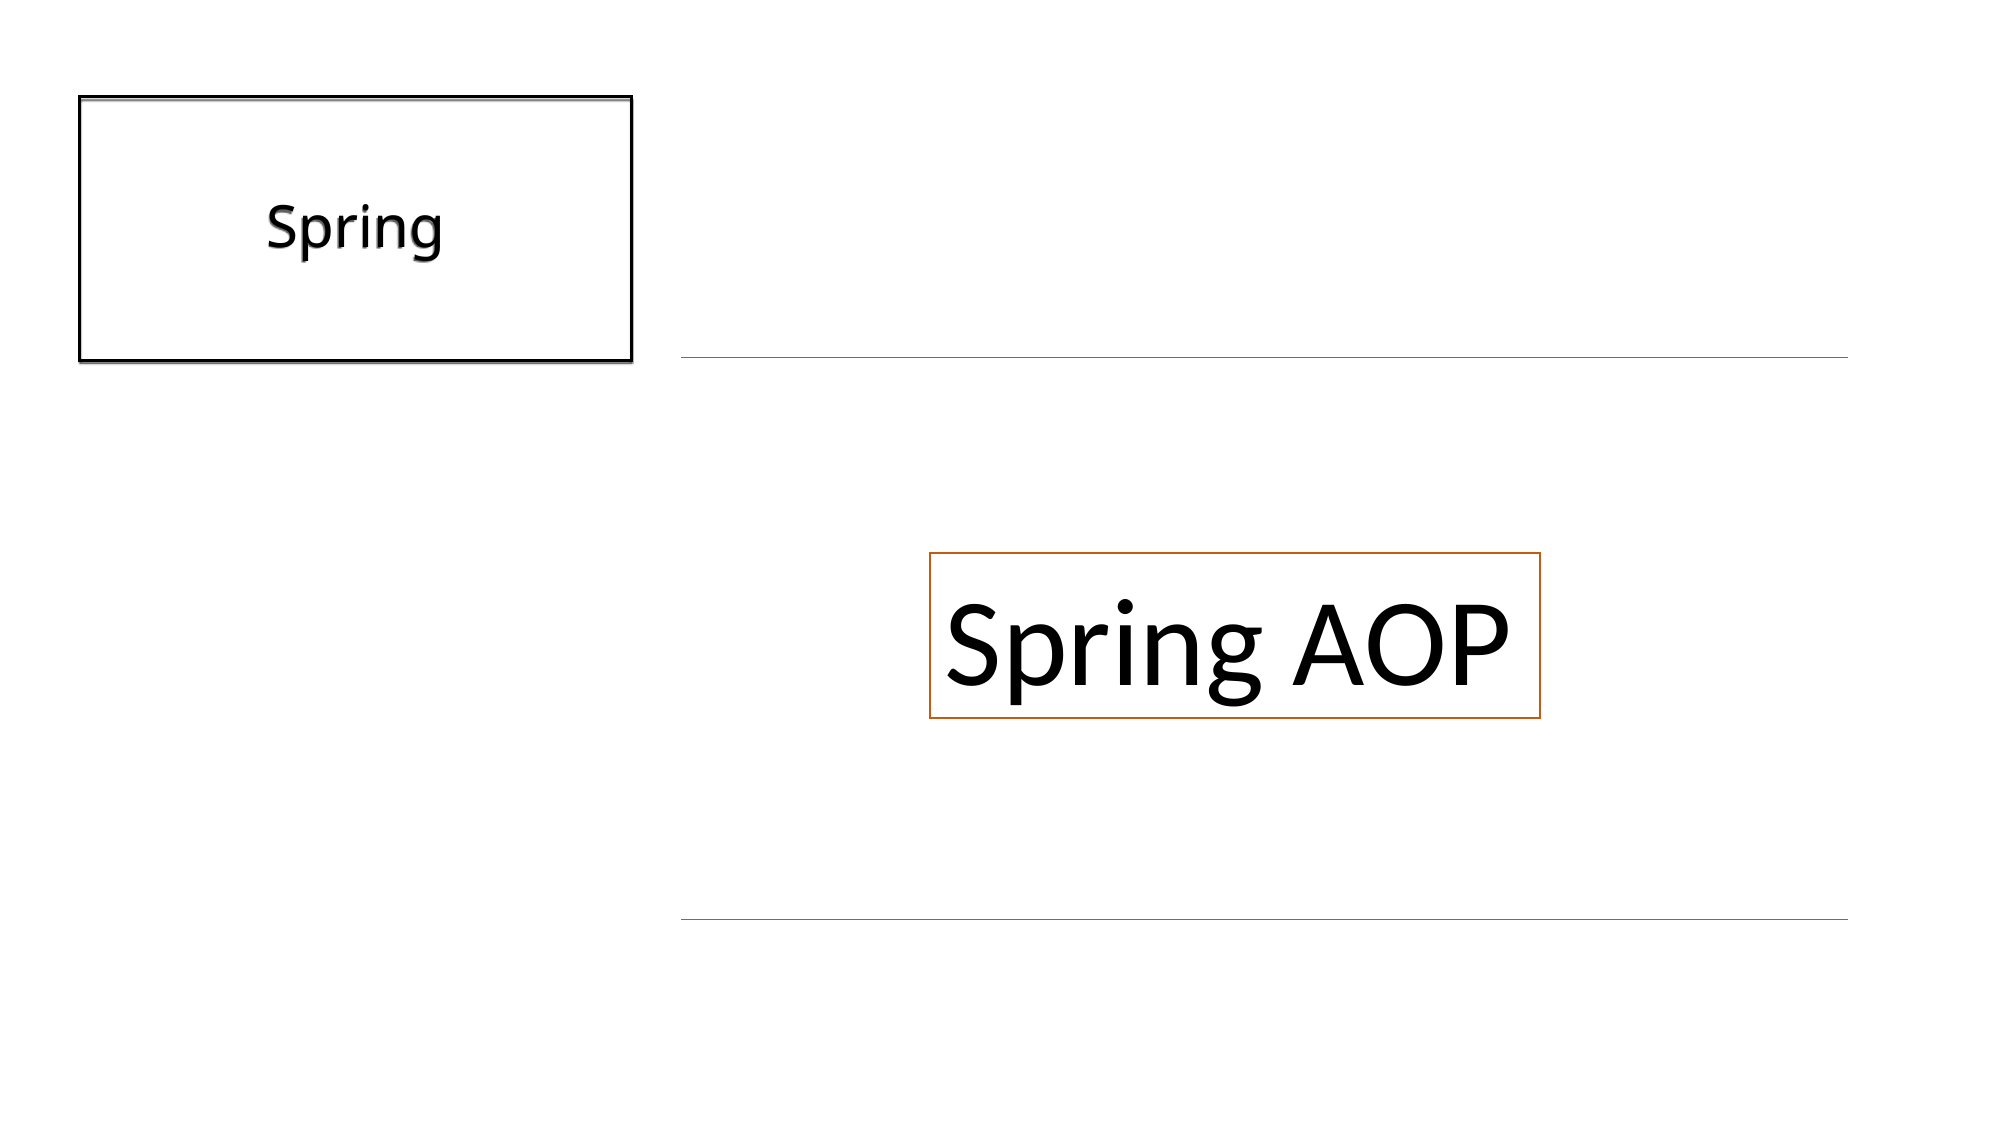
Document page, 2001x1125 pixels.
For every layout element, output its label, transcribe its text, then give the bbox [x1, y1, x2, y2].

text_box Spring AOP [930, 553, 1540, 718]
title Spring [79, 96, 632, 361]
